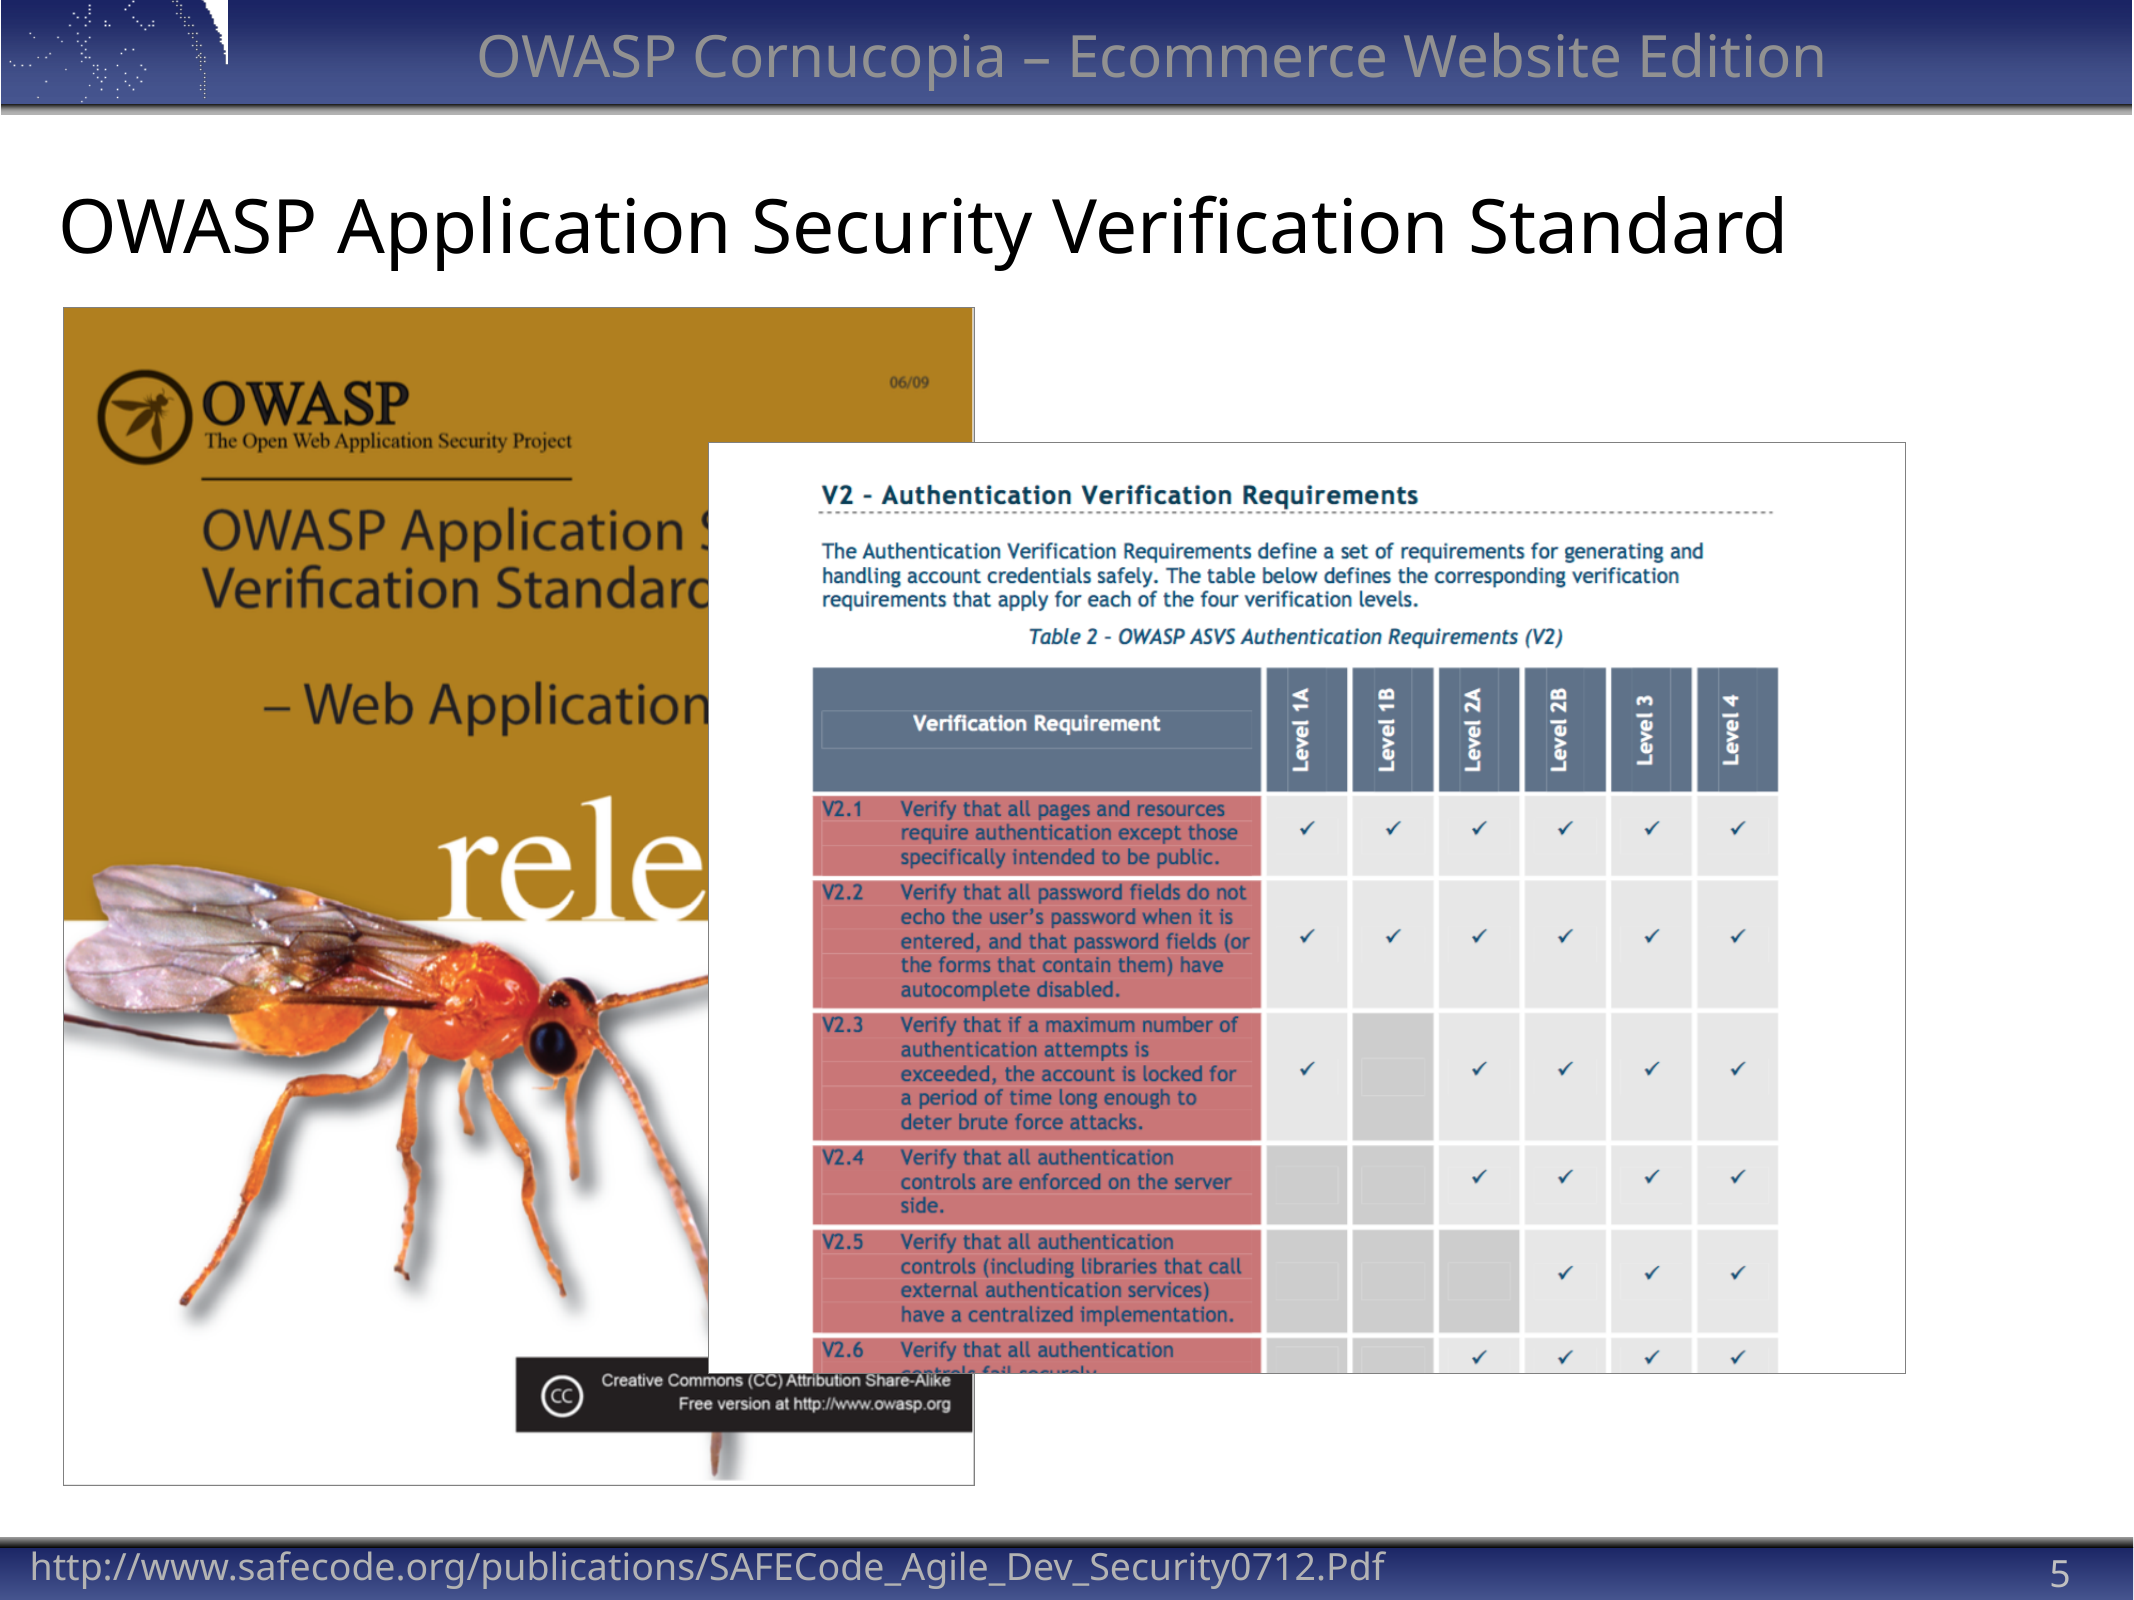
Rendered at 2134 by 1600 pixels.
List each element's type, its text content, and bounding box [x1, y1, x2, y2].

title OWASP Application Security Verification Standard [58, 124, 2126, 325]
list http://www.safecode.org/publications/SAFECode_Agile_Dev_Security0712.Pdf [29, 1540, 2038, 1600]
picture [63, 307, 1906, 1486]
